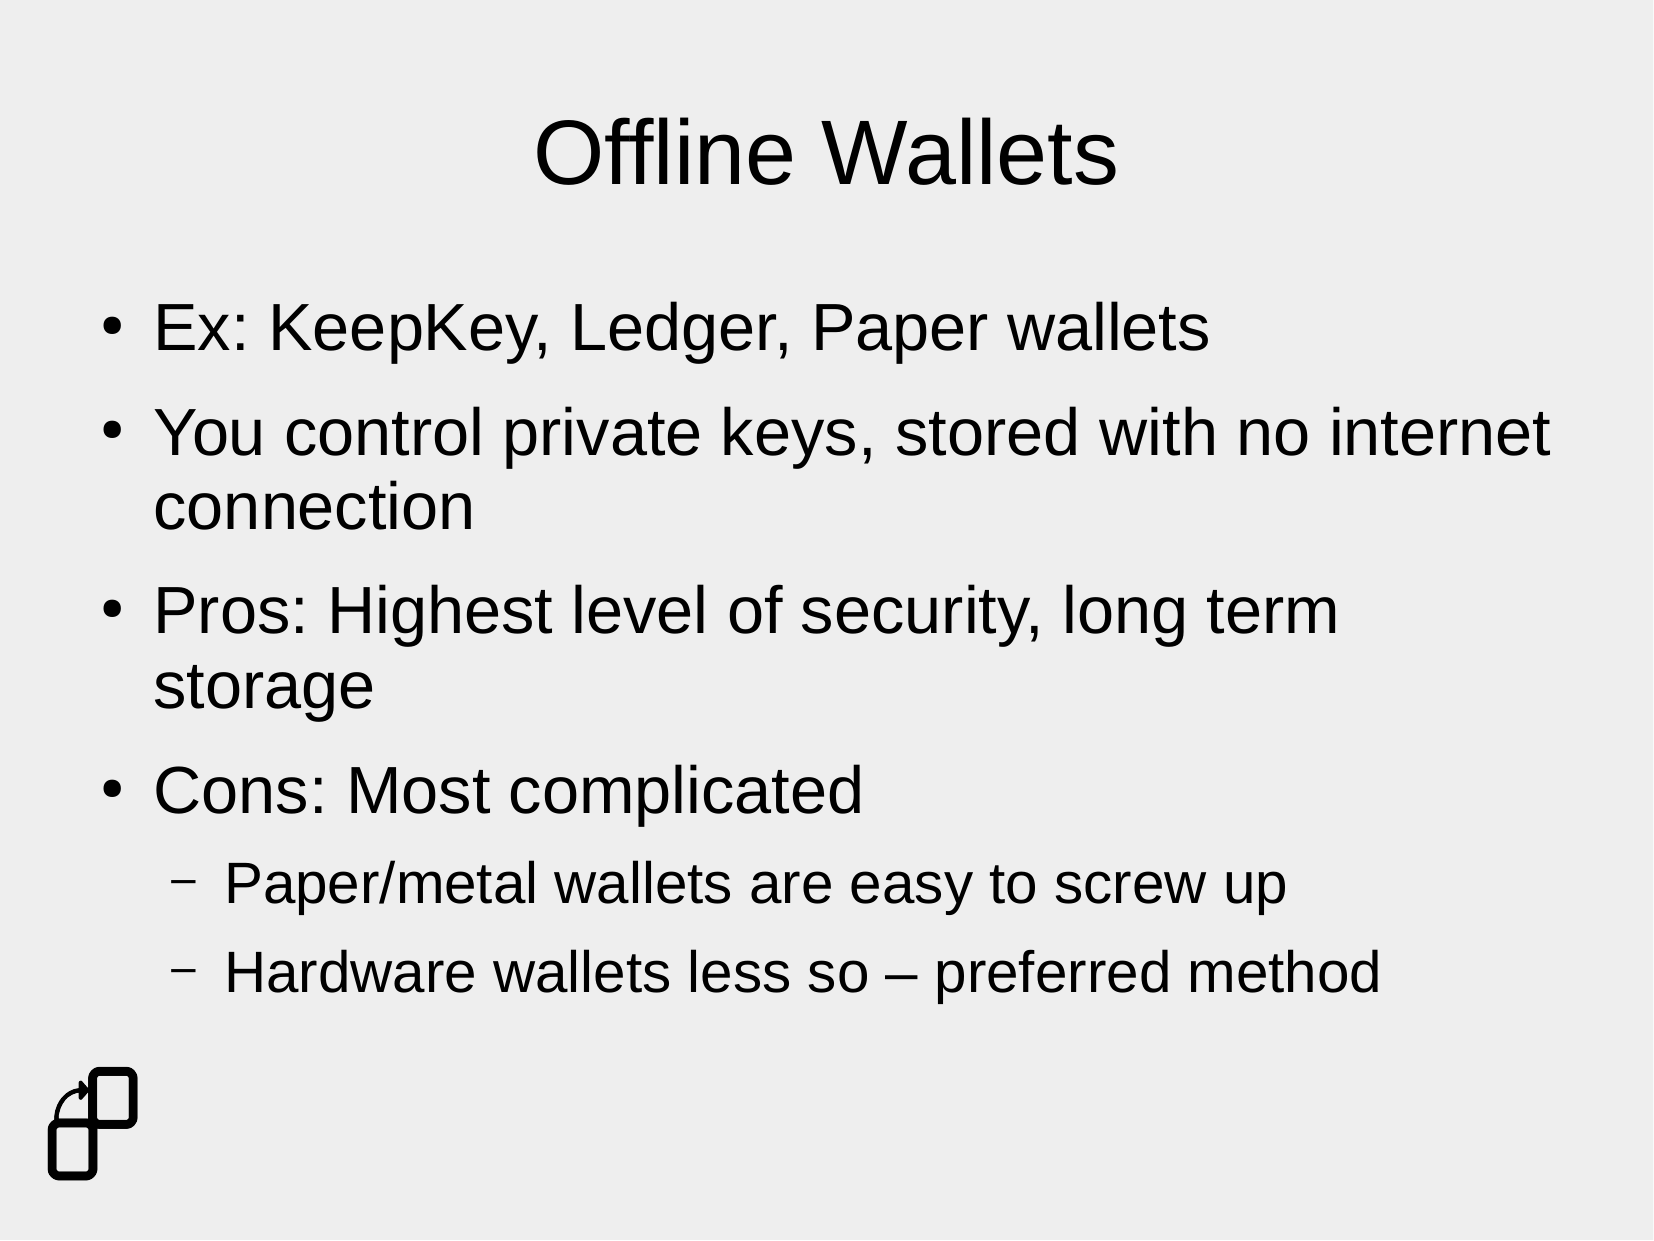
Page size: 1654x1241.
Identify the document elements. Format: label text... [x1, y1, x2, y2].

title Offline Wallets [82, 49, 1571, 257]
picture [30, 1062, 153, 1186]
list Ex: KeepKey, Ledger, Paper wallets You control private keys, stored with no internet connection Pros: Highest level of security, long term storage Cons: Most complicated Paper/metal wallets are easy to screw up Hardware wallets less so – preferred method [82, 290, 1571, 1010]
